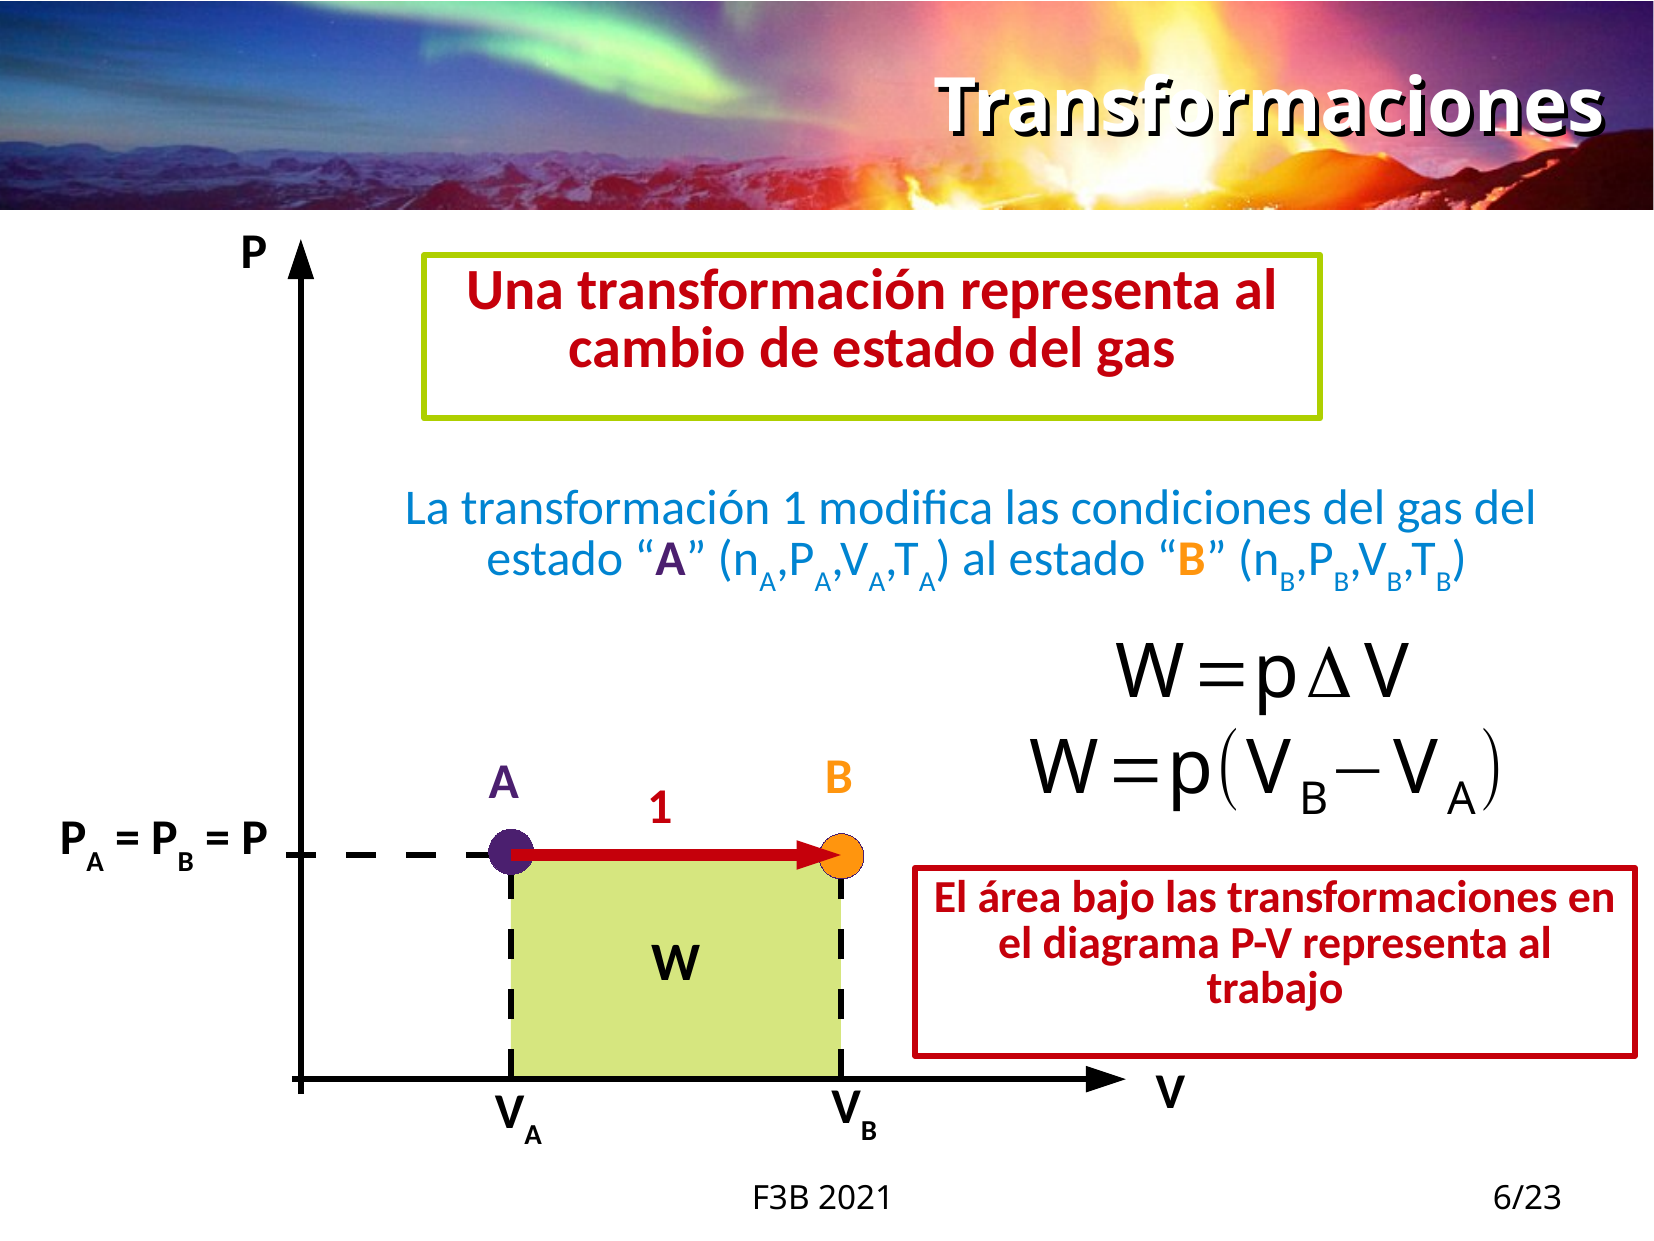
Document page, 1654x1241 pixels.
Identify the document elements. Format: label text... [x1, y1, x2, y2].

text_box B [810, 749, 868, 826]
text_box La transformación 1 modifica las condiciones del gas del estado “A” (nA,PA,VA,TA) al estado “B” (nB,PB,VB,TB) [390, 480, 1569, 628]
chart [1020, 624, 1512, 827]
text_box El área bajo las transformaciones en el diagrama P-V representa al trabajo [915, 867, 1636, 1056]
text_box 1 [632, 779, 688, 856]
text_box VA [480, 1083, 557, 1171]
text_box W [510, 861, 841, 1076]
text_box [820, 833, 864, 879]
text_box Una transformación representa al cambio de estado del gas [424, 255, 1321, 419]
text_box VB [816, 1079, 892, 1166]
title Transformaciones [45, 15, 1606, 191]
text_box PA = PB = P [45, 810, 283, 897]
text_box A [473, 753, 534, 830]
picture [0, 1, 1654, 210]
text_box P [225, 224, 282, 301]
text_box [488, 829, 534, 875]
text_box V [1140, 1064, 1201, 1141]
